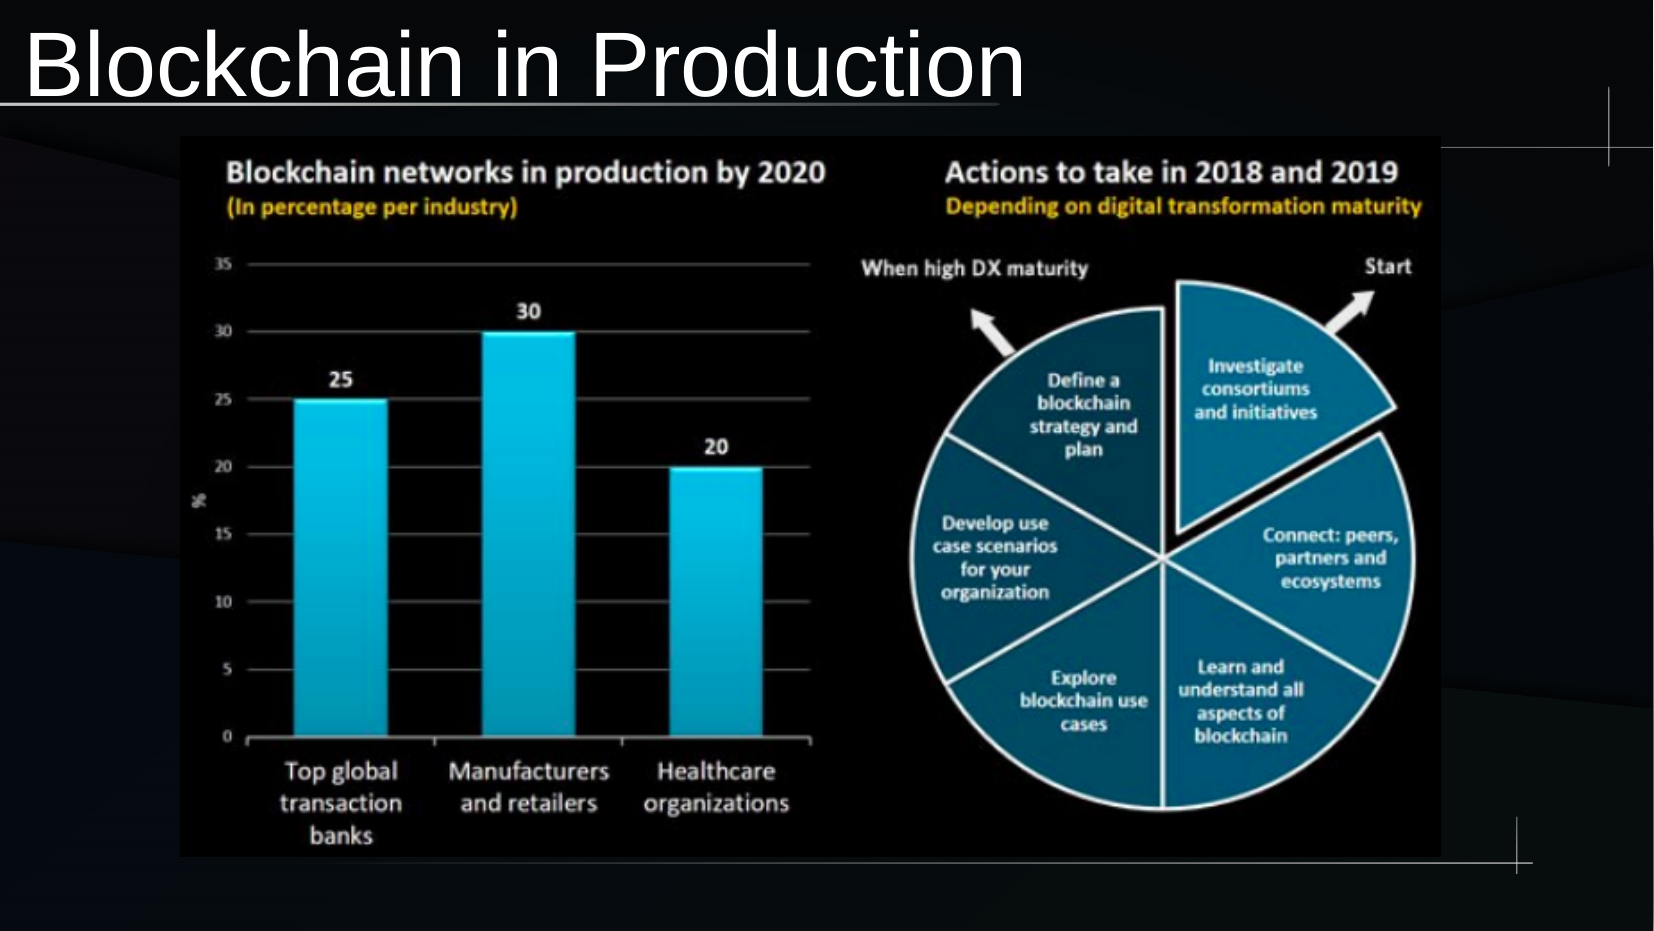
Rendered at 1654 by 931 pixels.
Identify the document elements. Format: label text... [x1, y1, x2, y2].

picture [0, 0, 1654, 931]
title Blockchain in Production [23, 11, 1589, 119]
